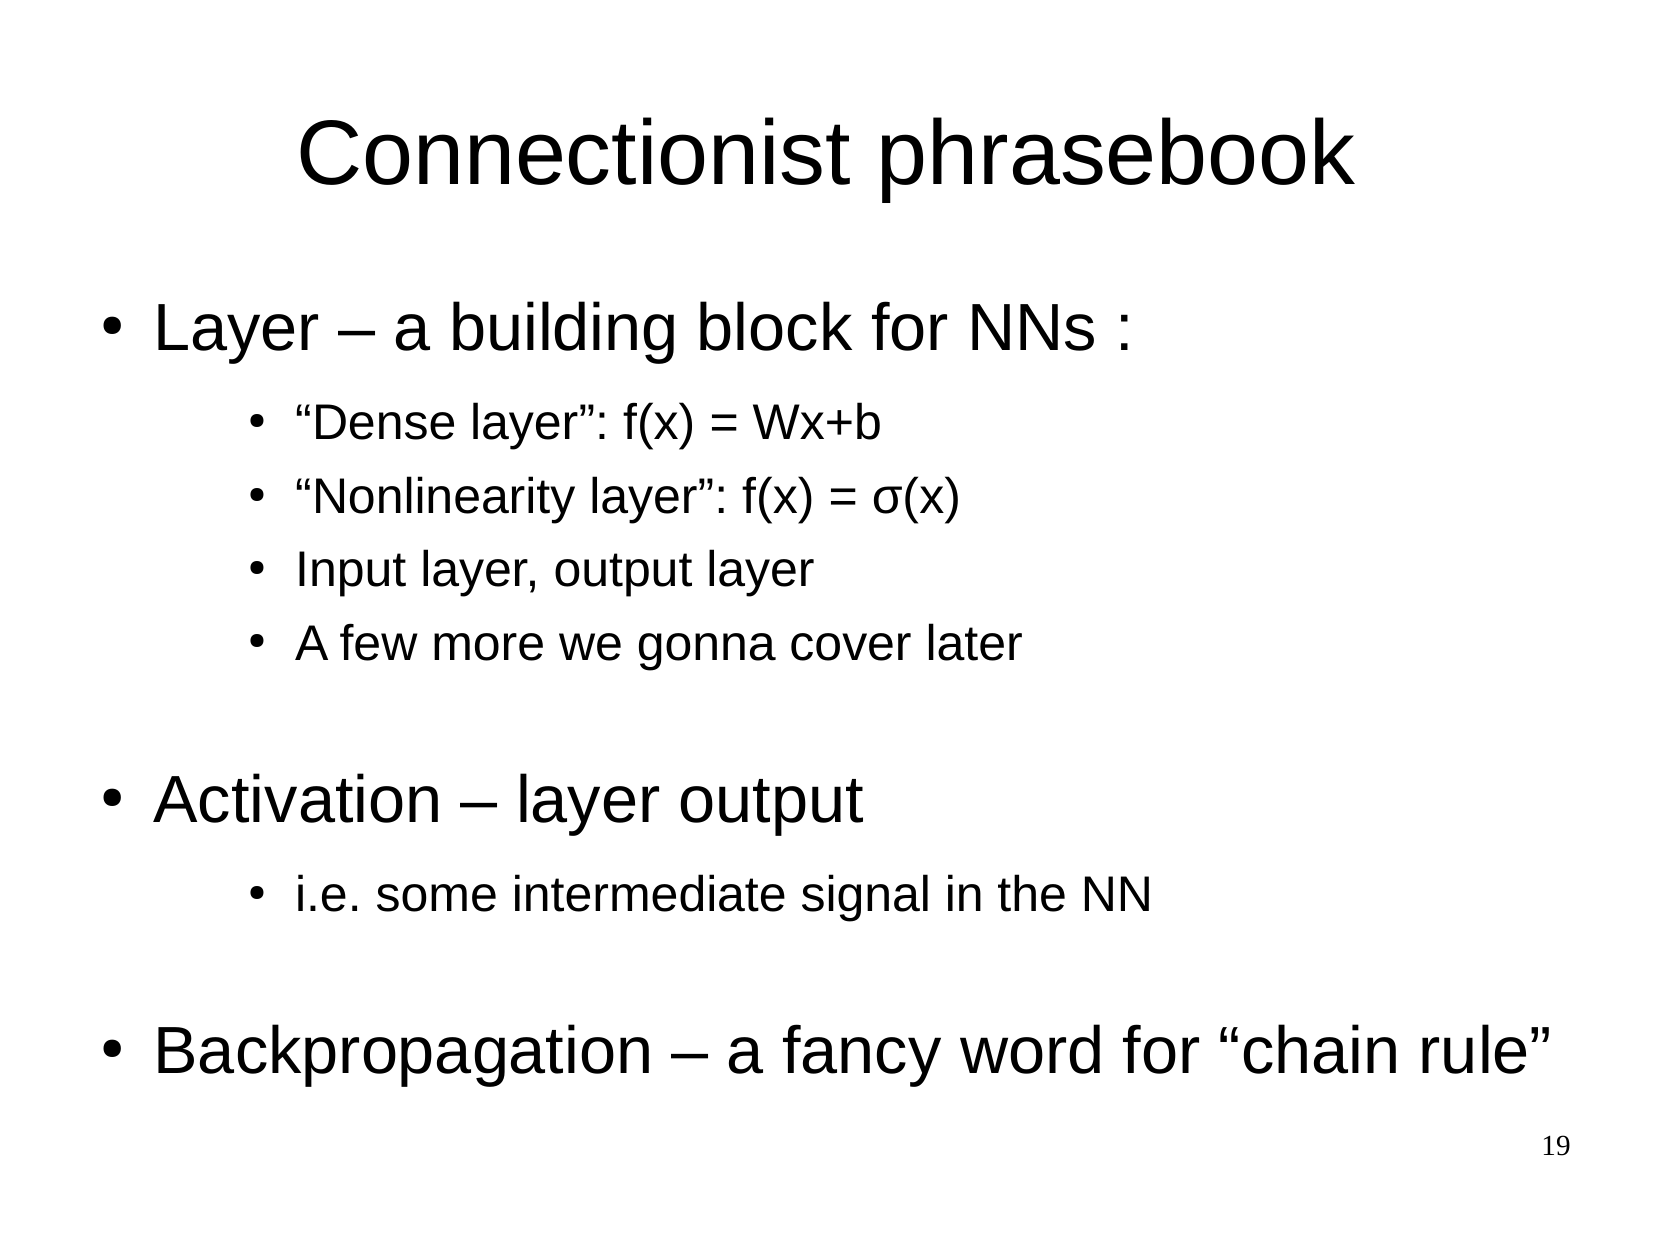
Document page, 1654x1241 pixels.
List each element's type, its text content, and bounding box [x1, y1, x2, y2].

title Connectionist phrasebook [82, 49, 1571, 257]
list Layer – a building block for NNs : “Dense layer”: f(x) = Wx+b “Nonlinearity layer”: f(x) = σ(x) Input layer, output layer A few more we gonna cover later Activation – layer output i.e. some intermediate signal in the NN Backpropagation – a fancy word for “chain rule” [82, 290, 1571, 1096]
